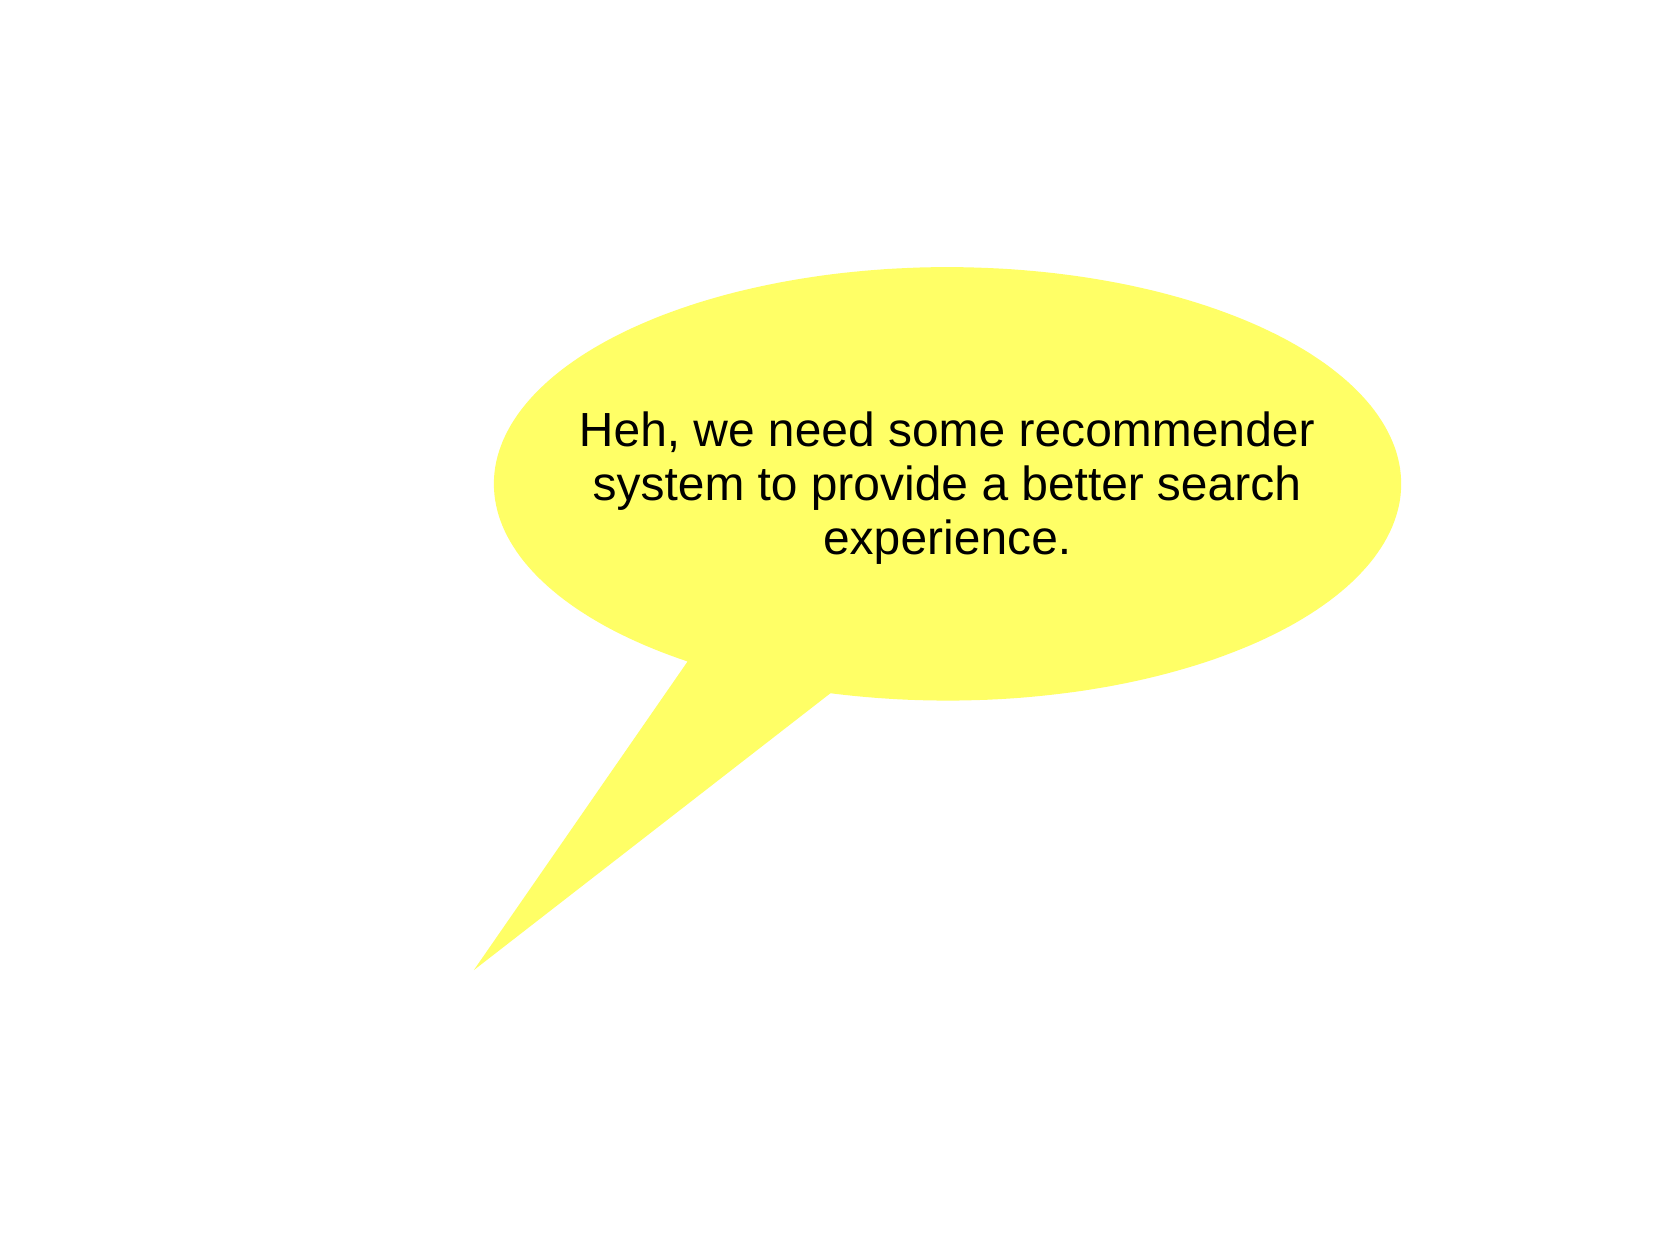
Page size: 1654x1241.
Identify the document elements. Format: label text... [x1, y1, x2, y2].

text_box Heh, we need some recommender system to provide a better search experience. [473, 267, 1402, 971]
